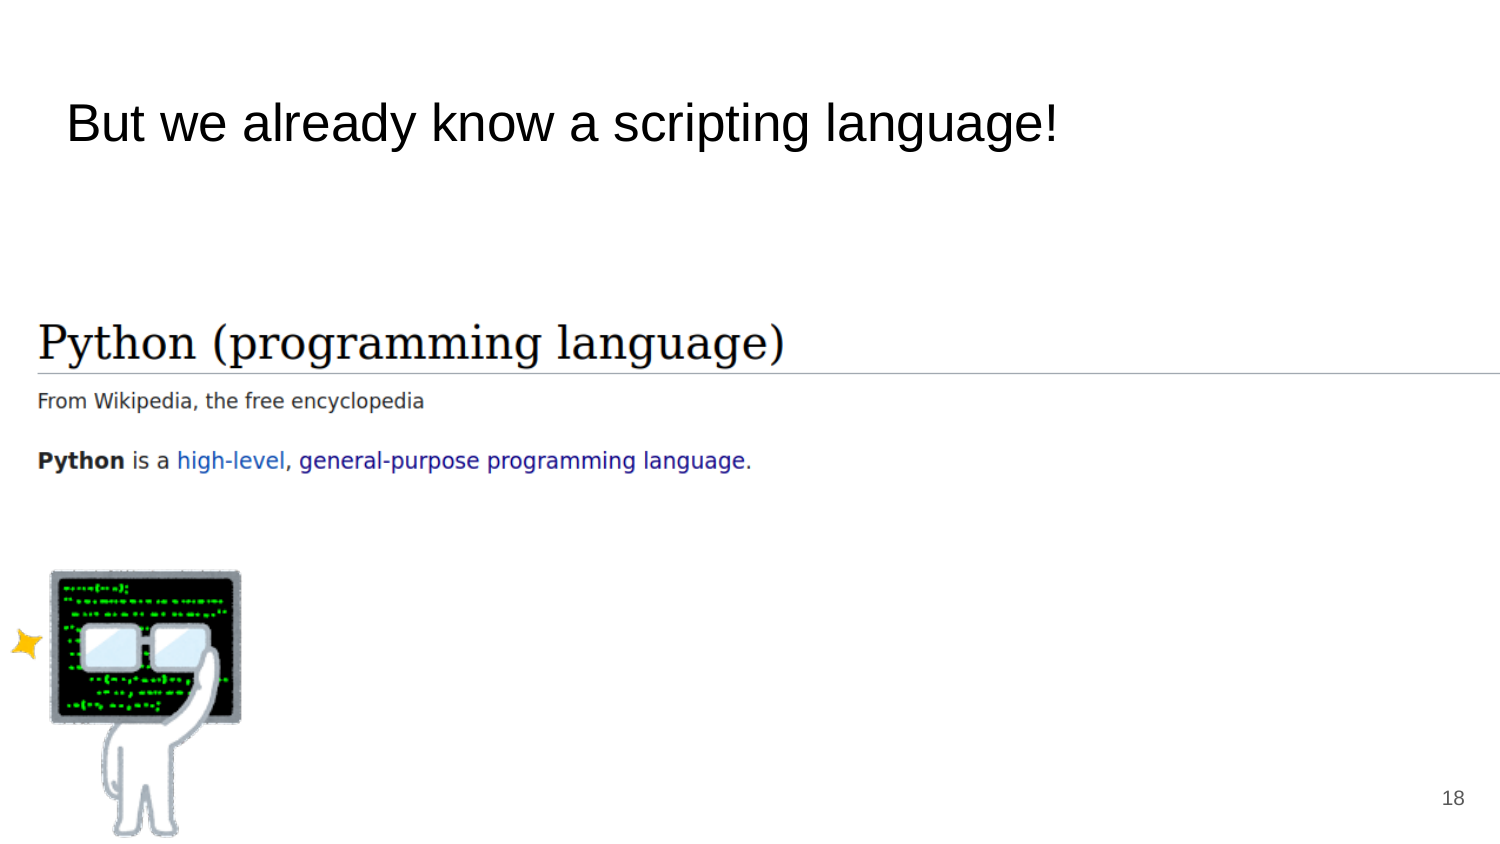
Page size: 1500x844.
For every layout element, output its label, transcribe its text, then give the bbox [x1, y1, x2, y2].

text_box [18, 446, 1500, 554]
picture [0, 289, 1500, 554]
picture [0, 562, 282, 844]
title But we already know a scripting language! [51, 72, 1449, 167]
slide_number <number> [1389, 764, 1480, 830]
